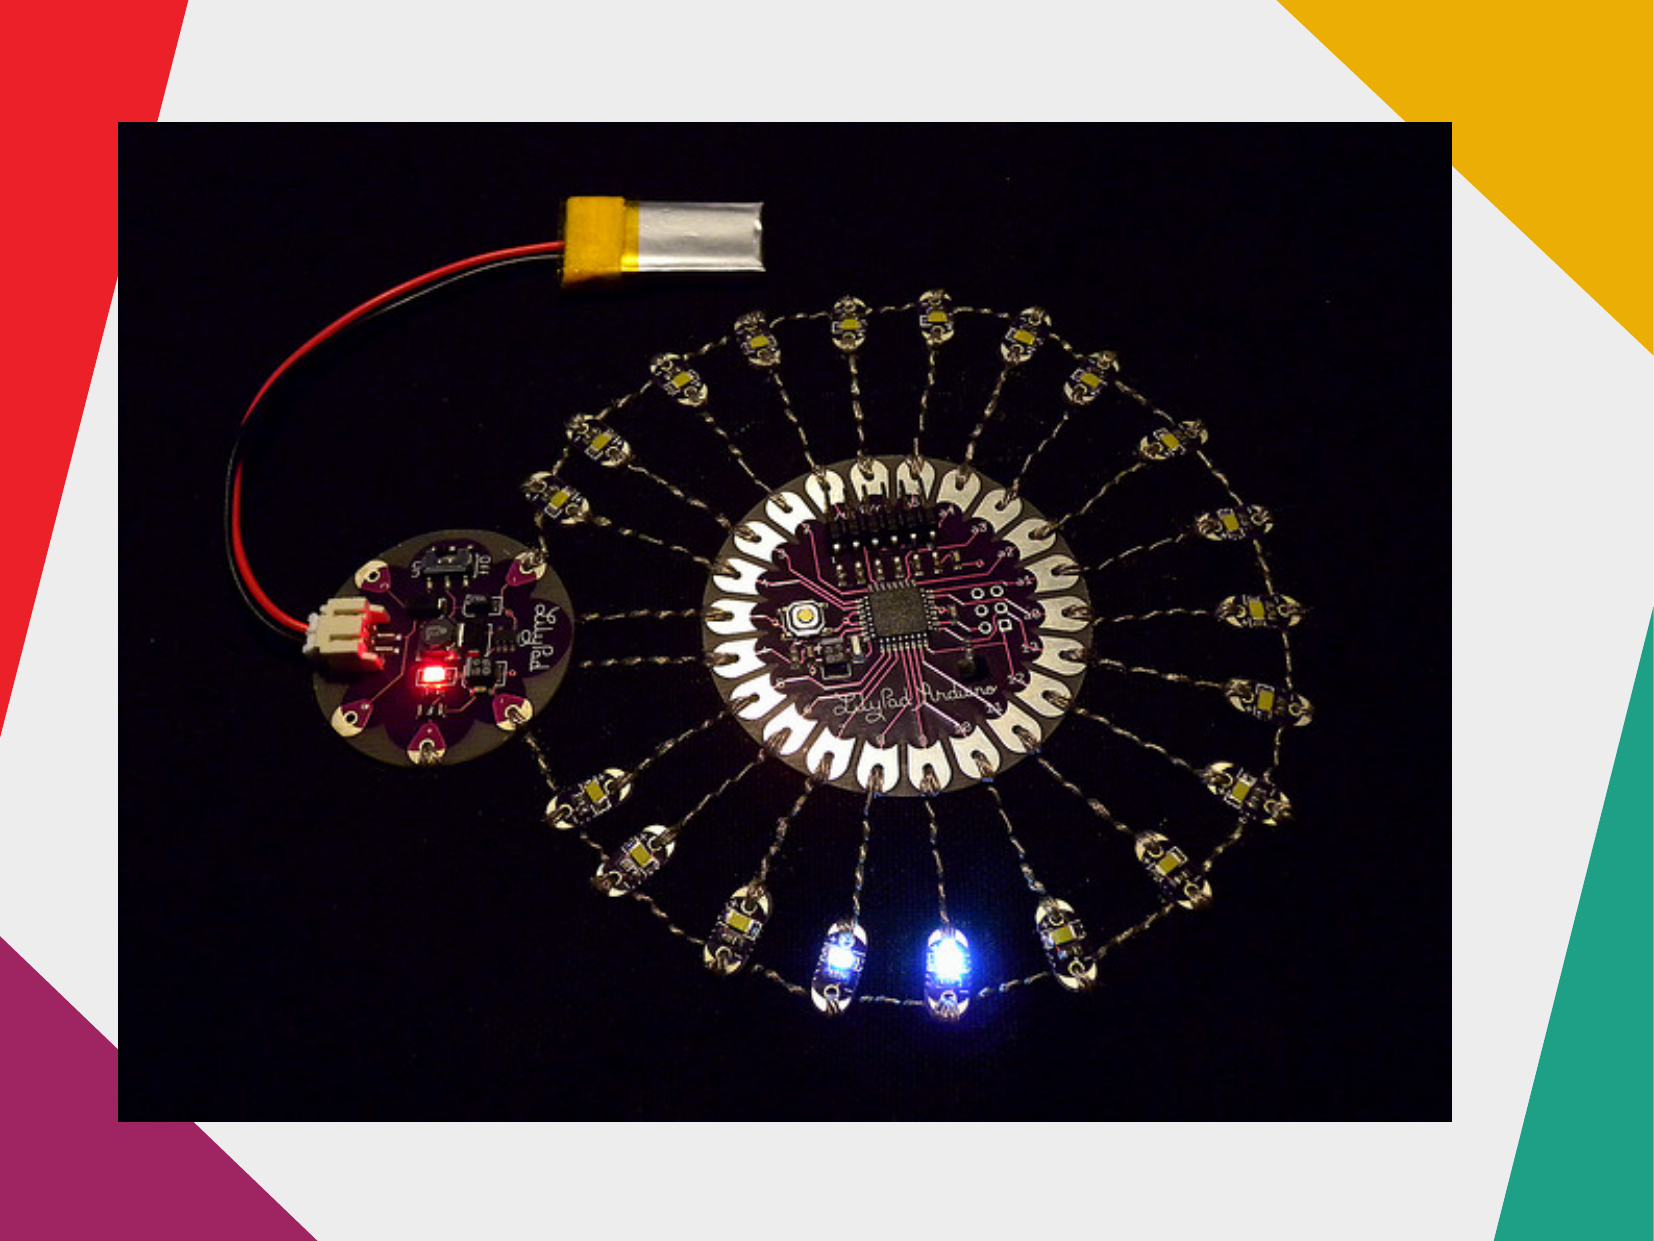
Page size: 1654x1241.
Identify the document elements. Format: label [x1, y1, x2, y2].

picture [118, 122, 1452, 1123]
